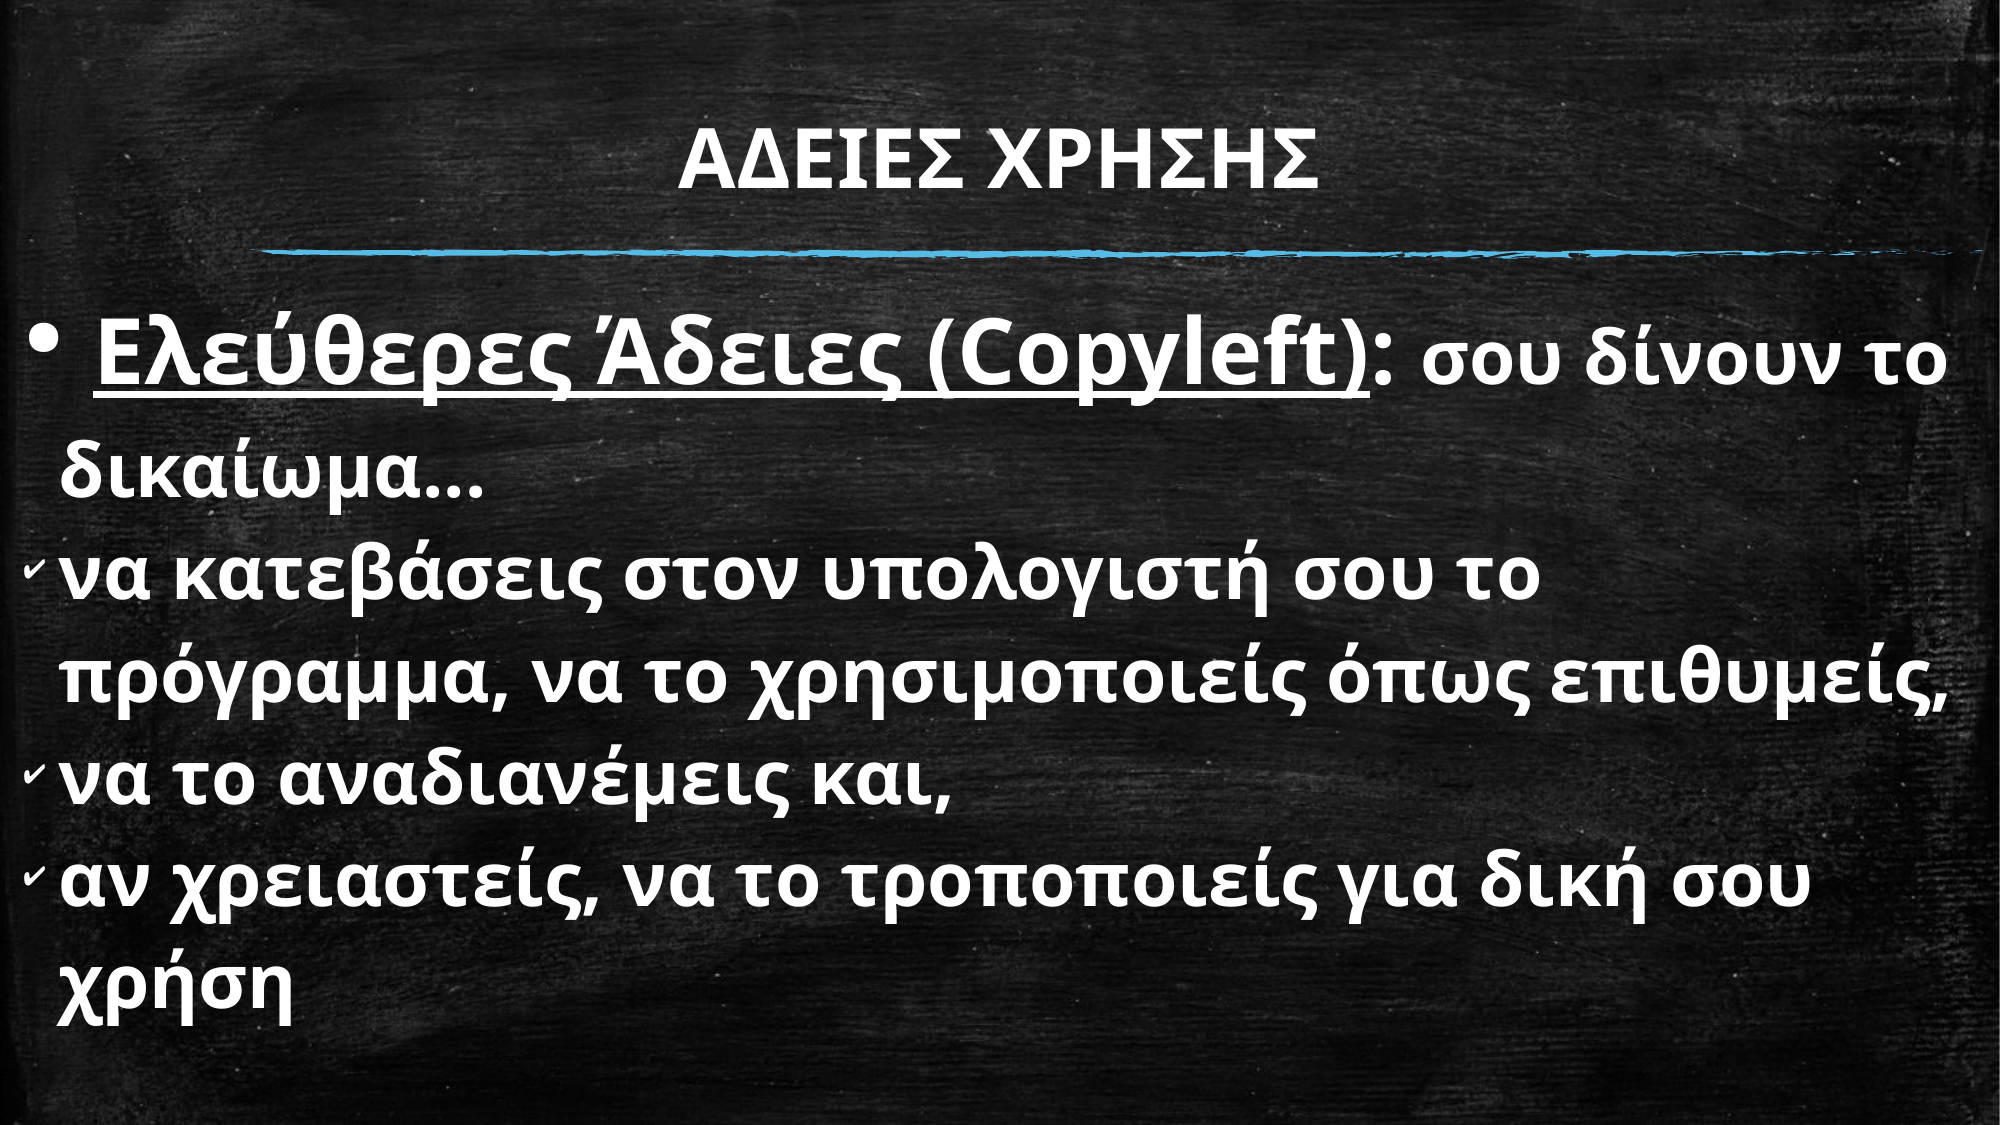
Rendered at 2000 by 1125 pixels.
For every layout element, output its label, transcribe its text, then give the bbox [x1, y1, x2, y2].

picture [0, 0, 2000, 1125]
subtitle Ελεύθερες Άδειες (Copyleft): σου δίνουν το δικαίωμα... να κατεβάσεις στον υπολογιστή σου το πρόγραμμα, να το χρησιμοποιείς όπως επιθυμείς, να το αναδιανέμεις και, αν χρειαστείς, να το τροποποιείς για δική σου χρήση [23, 263, 1973, 1125]
title ΑΔΕΙΕΣ ΧΡΗΣΗΣ [249, 45, 1750, 213]
